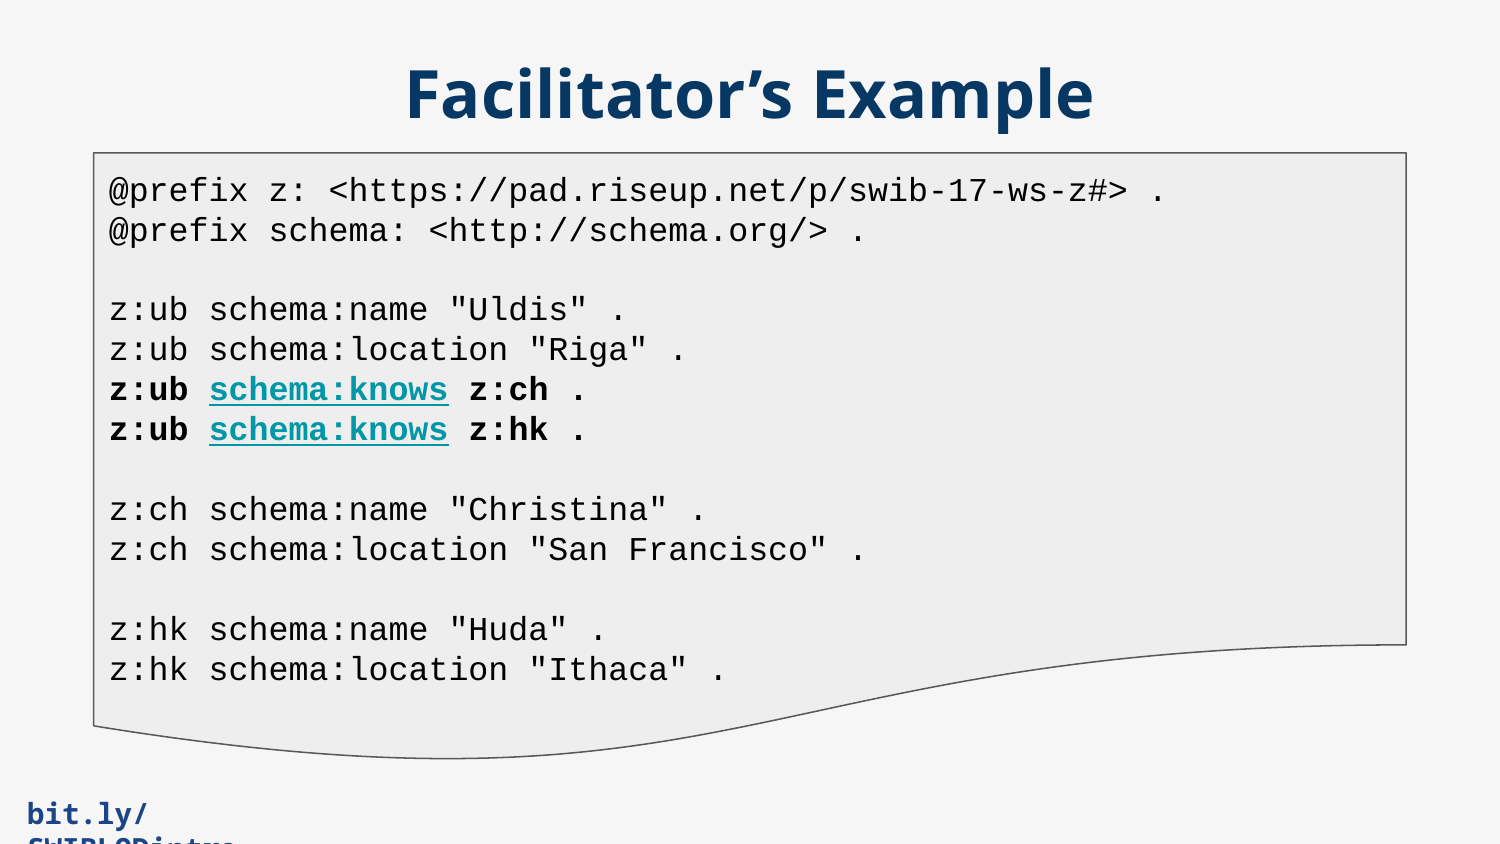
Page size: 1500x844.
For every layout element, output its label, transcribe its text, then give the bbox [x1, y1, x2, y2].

text_box @prefix z: <https://pad.riseup.net/p/swib-17-ws-z#> . @prefix schema: <http://schema.org/> . z:ub schema:name "Uldis" . z:ub schema:location "Riga" . z:ub schema:knows z:ch . z:ub schema:knows z:hk . z:ch schema:name "Christina" . z:ch schema:location "San Francisco" . z:hk schema:name "Huda" . z:hk schema:location "Ithaca" . [93, 152, 1407, 759]
title Facilitator’s Example [51, 36, 1449, 141]
